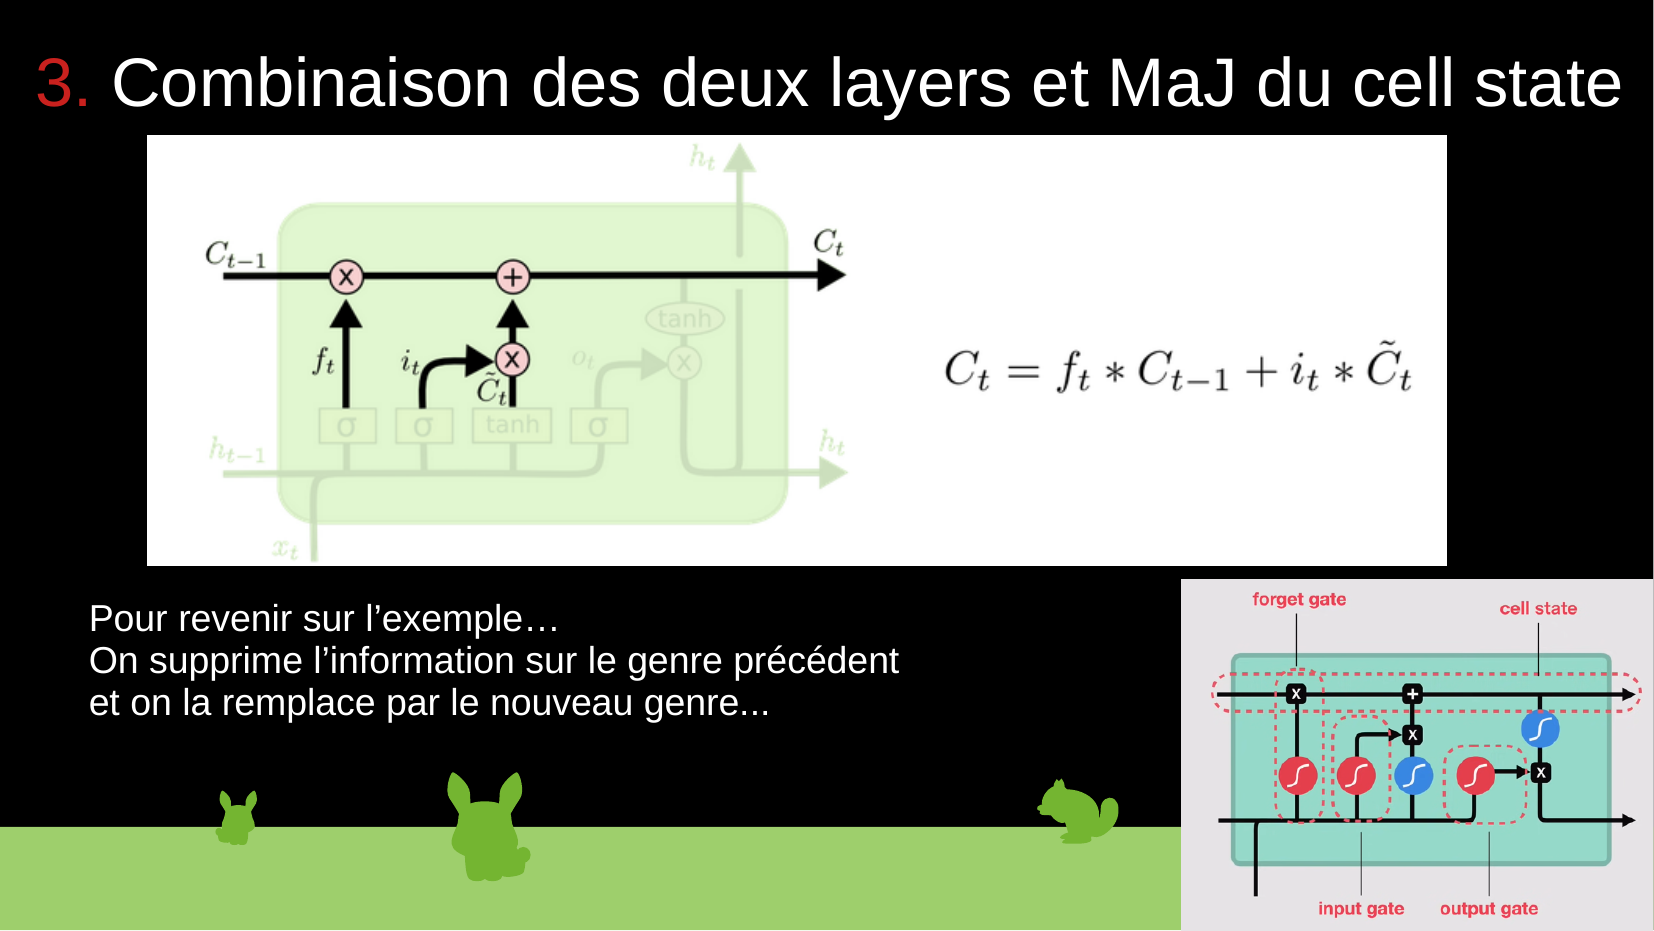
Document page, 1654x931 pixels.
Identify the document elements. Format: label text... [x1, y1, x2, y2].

picture [1181, 579, 1654, 931]
text_box Pour revenir sur l’exemple… On supprime l’information sur le genre précédent et on la remplace par le nouveau genre... [73, 590, 945, 690]
picture [147, 135, 1447, 566]
title 3. Combinaison des deux layers et MaJ du cell state [17, 5, 1642, 160]
